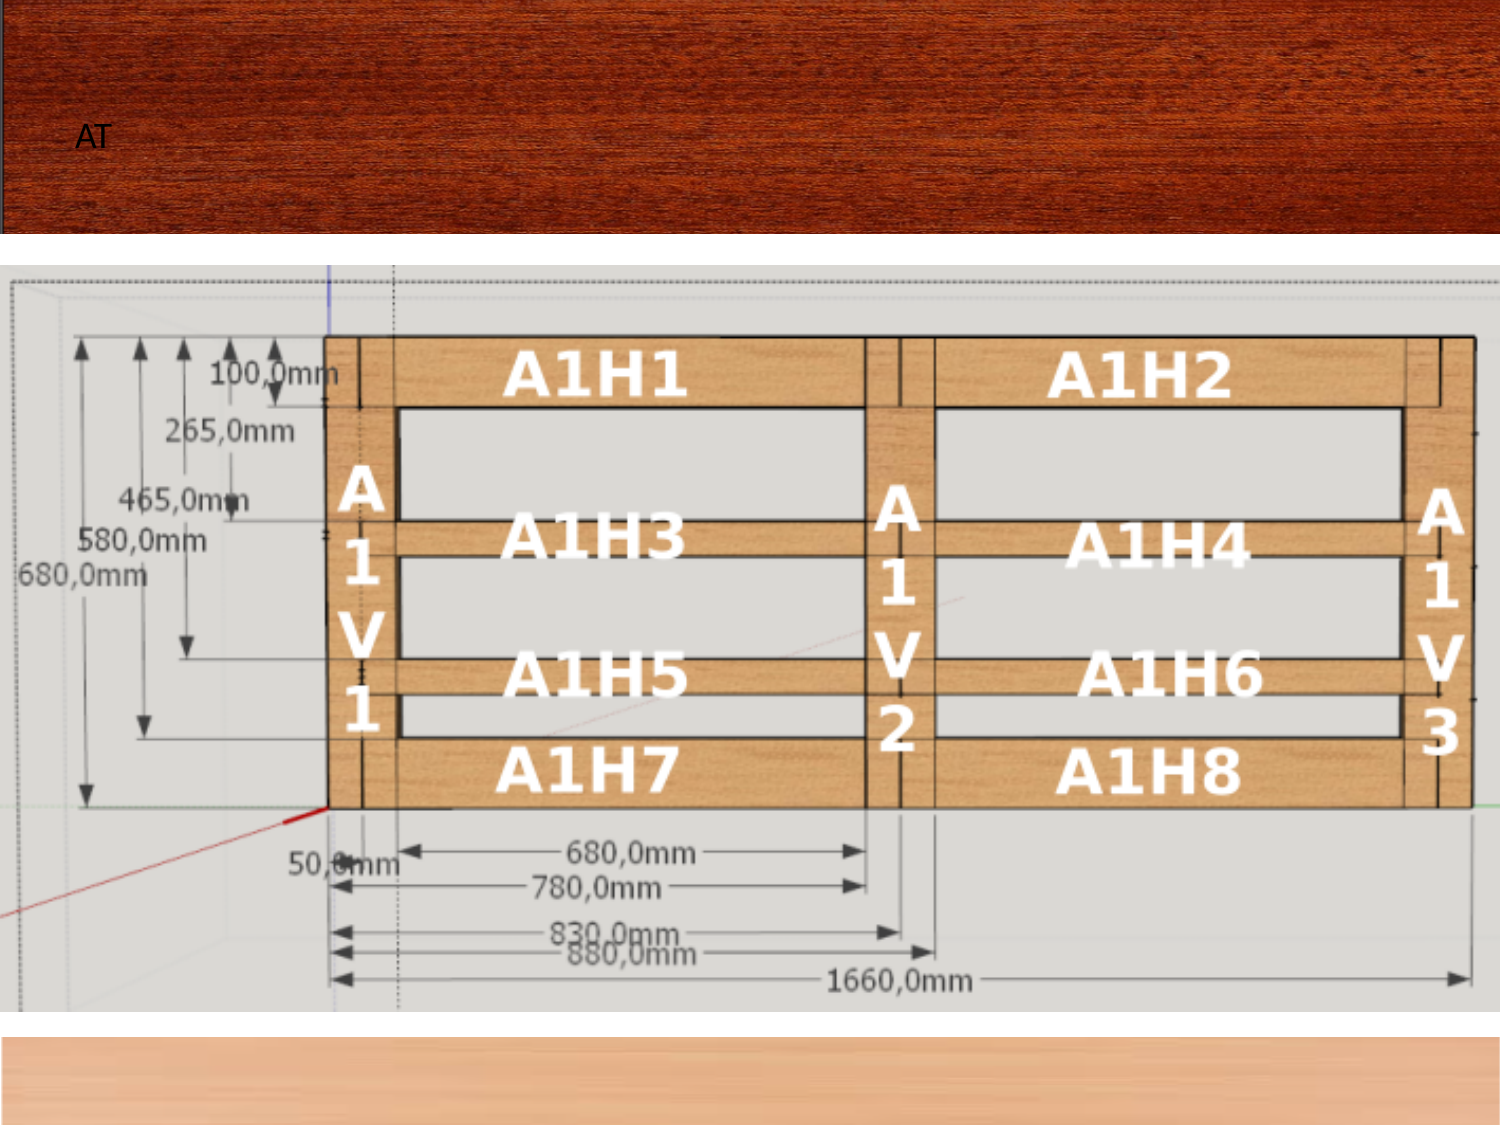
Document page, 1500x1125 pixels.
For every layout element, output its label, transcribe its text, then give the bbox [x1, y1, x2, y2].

picture [0, 0, 1500, 234]
picture [3, 1037, 1499, 1125]
title AT [75, 45, 1425, 233]
picture [0, 265, 1500, 1012]
